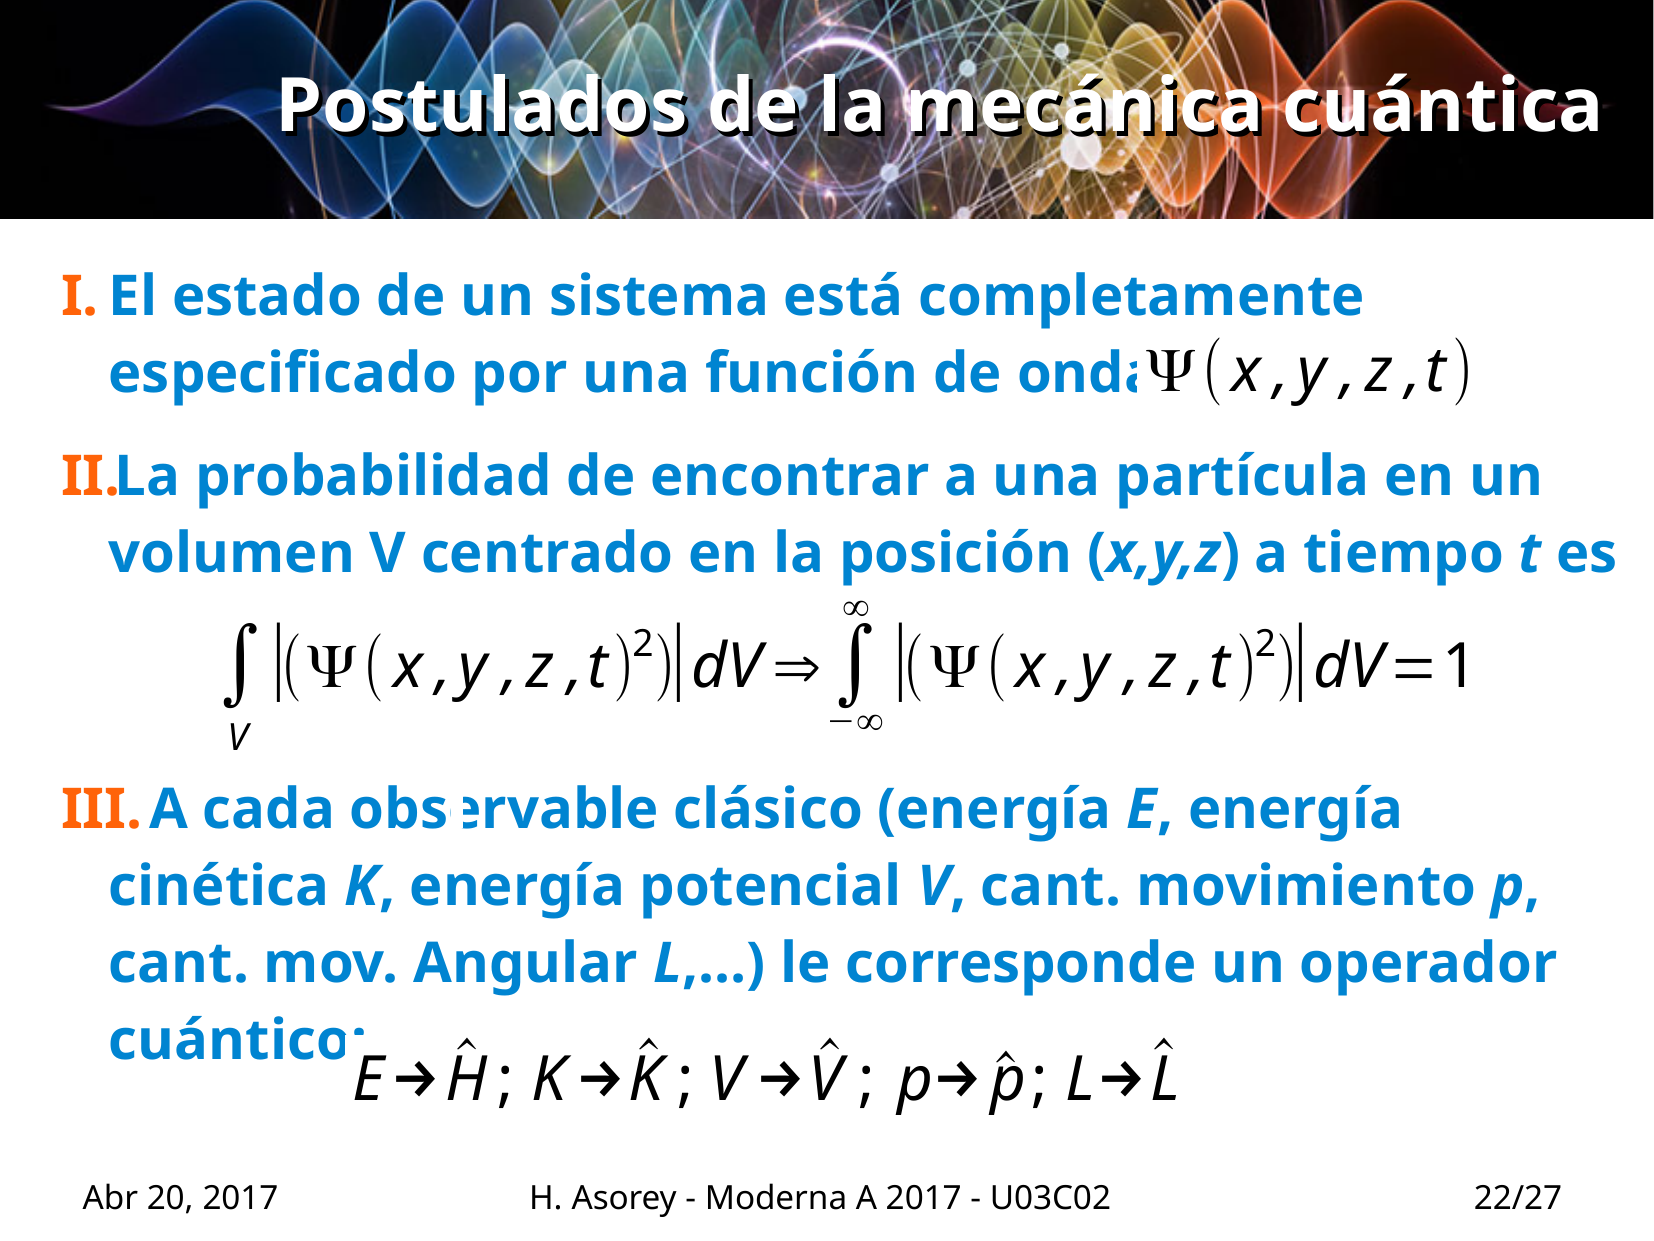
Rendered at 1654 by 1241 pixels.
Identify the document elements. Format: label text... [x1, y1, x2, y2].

chart [208, 600, 1471, 829]
list El estado de un sistema está completamente especificado por una función de onda La probabilidad de encontrar a una partícula en un volumen V centrado en la posición (x,y,z) a tiempo t es A cada observable clásico (energía E, energía cinética K, energía potencial V, cant. movimiento p, cant. mov. Angular L,…) le corresponde un operador cuántico: [45, 255, 1621, 1156]
picture [0, 0, 1654, 219]
title Postulados de la mecánica cuántica [45, 15, 1606, 191]
chart [1137, 330, 1479, 408]
chart [345, 1035, 1187, 1116]
